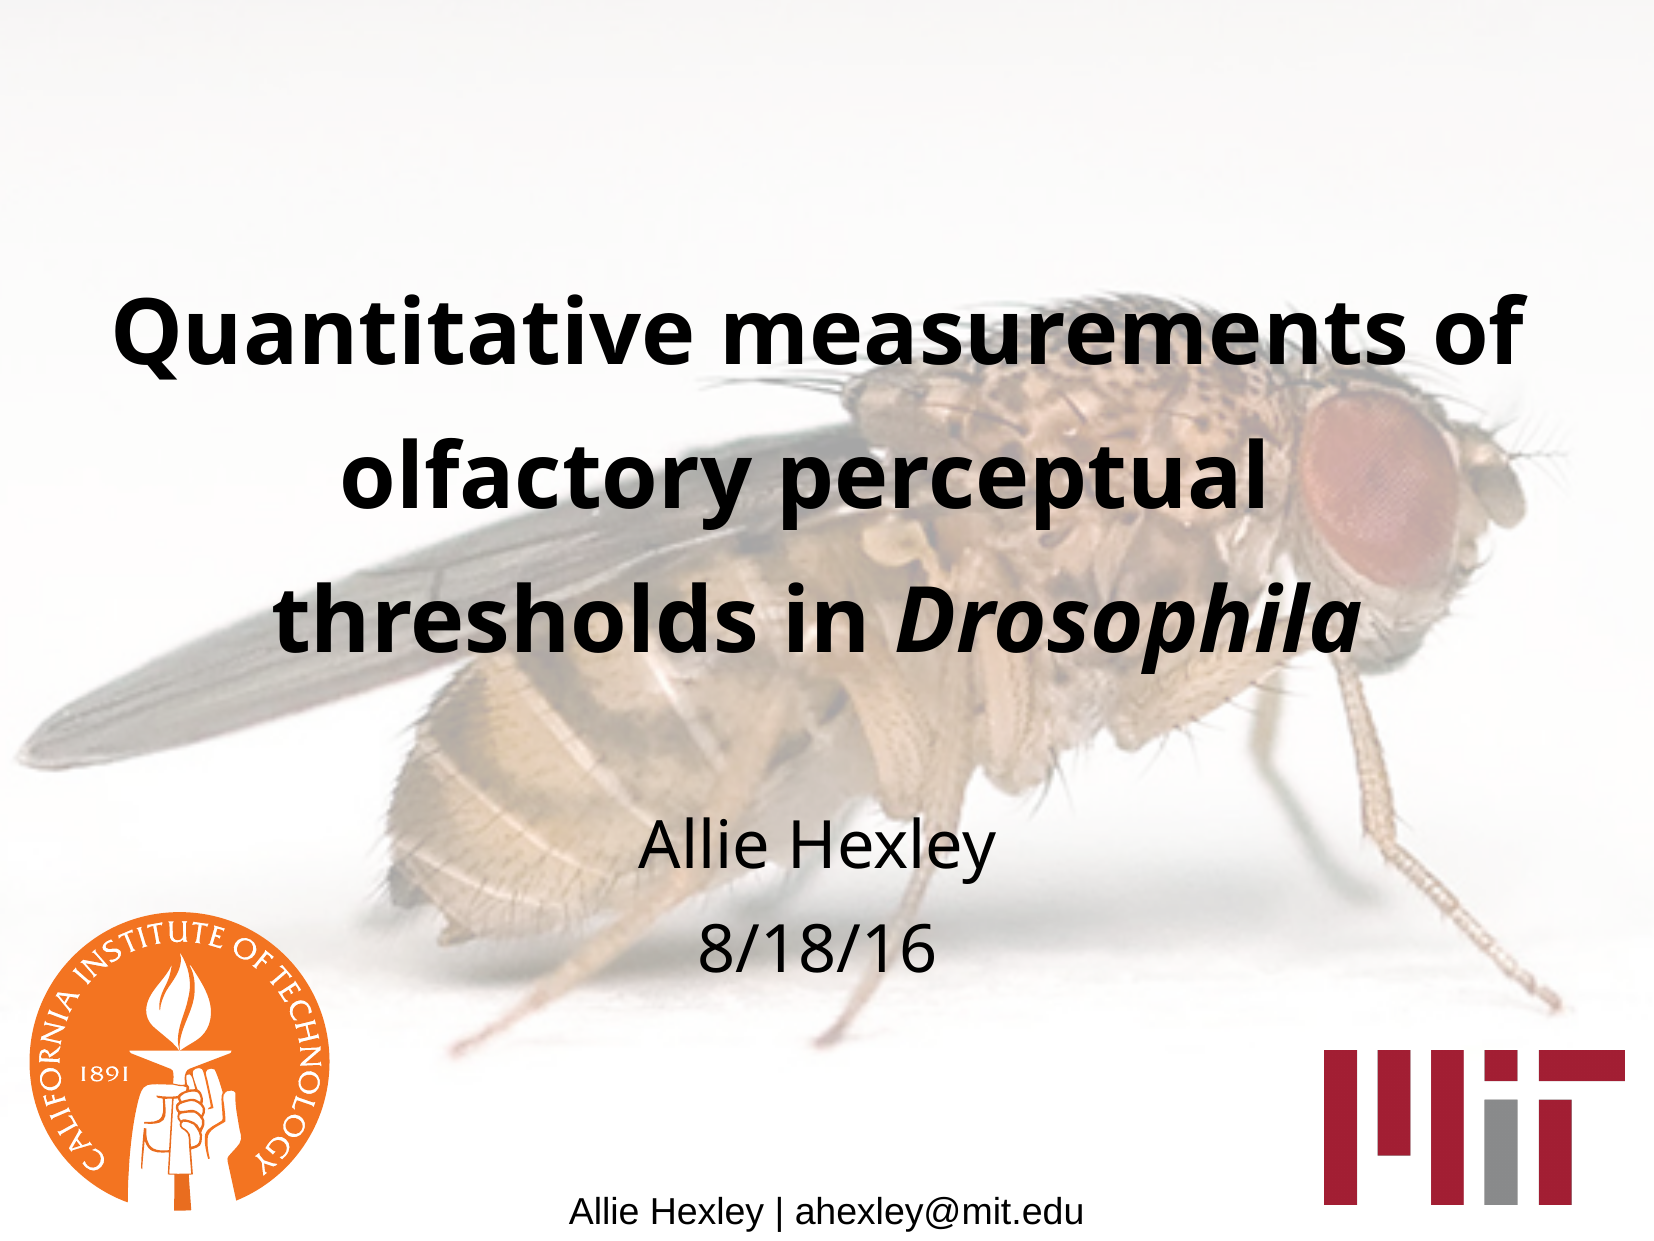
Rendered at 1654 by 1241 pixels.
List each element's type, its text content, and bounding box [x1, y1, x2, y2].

title Quantitative measurements of olfactory perceptual thresholds in Drosophila Allie Hexley 8/18/16 [60, 286, 1576, 954]
picture [0, 0, 1654, 1241]
text_box Allie Hexley | ahexley@mit.edu [444, 1183, 1210, 1241]
